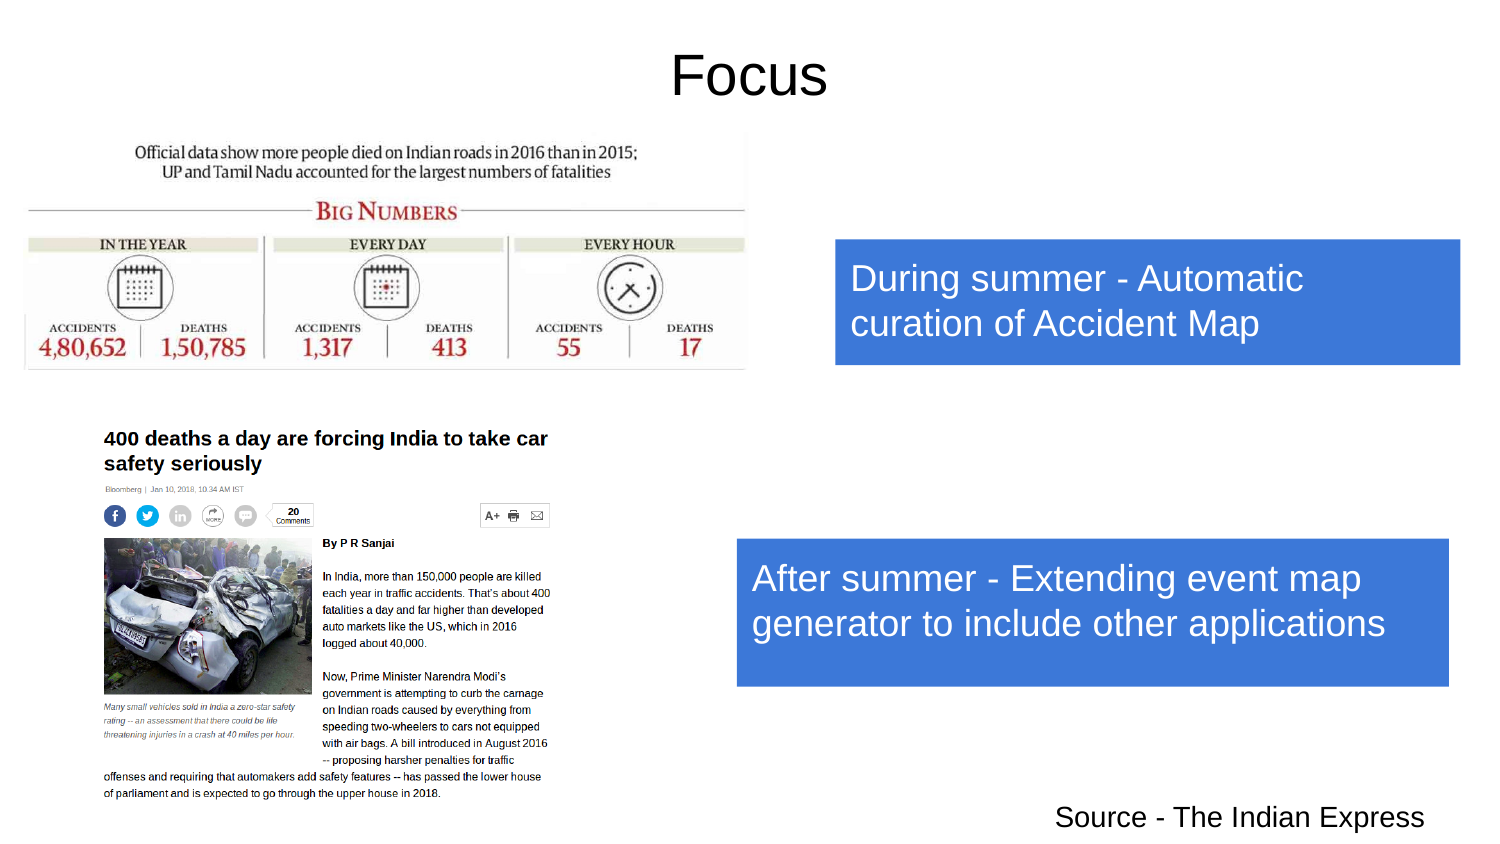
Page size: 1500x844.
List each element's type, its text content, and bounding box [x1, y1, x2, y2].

picture [23, 132, 749, 370]
text_box Source - The Indian Express [1039, 782, 1449, 825]
picture [89, 423, 559, 806]
text_box After summer - Extending event map generator to include other applications [736, 538, 1449, 687]
text_box During summer - Automatic curation of Accident Map [835, 239, 1461, 366]
title Focus [51, 22, 1449, 116]
